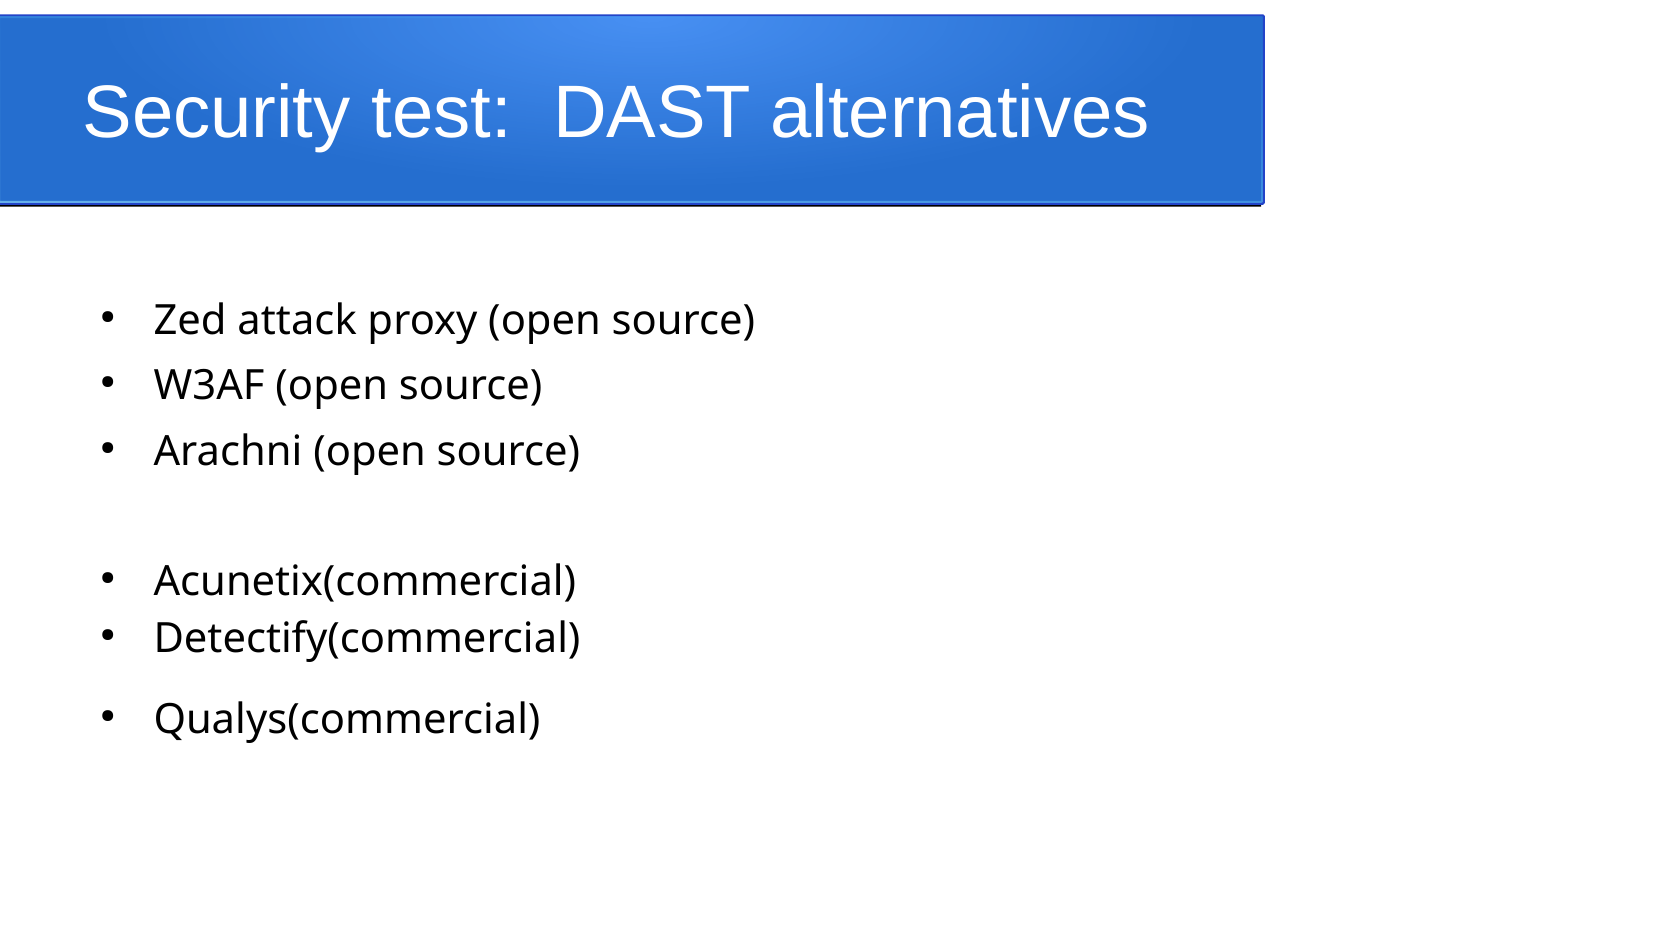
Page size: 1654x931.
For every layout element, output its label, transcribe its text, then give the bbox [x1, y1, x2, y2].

list Zed attack proxy (open source) W3AF (open source) Arachni (open source) Acunetix(commercial) Detectify(commercial) Qualys(commercial) [82, 224, 1571, 764]
title Security test: DAST alternatives [82, 29, 1235, 196]
